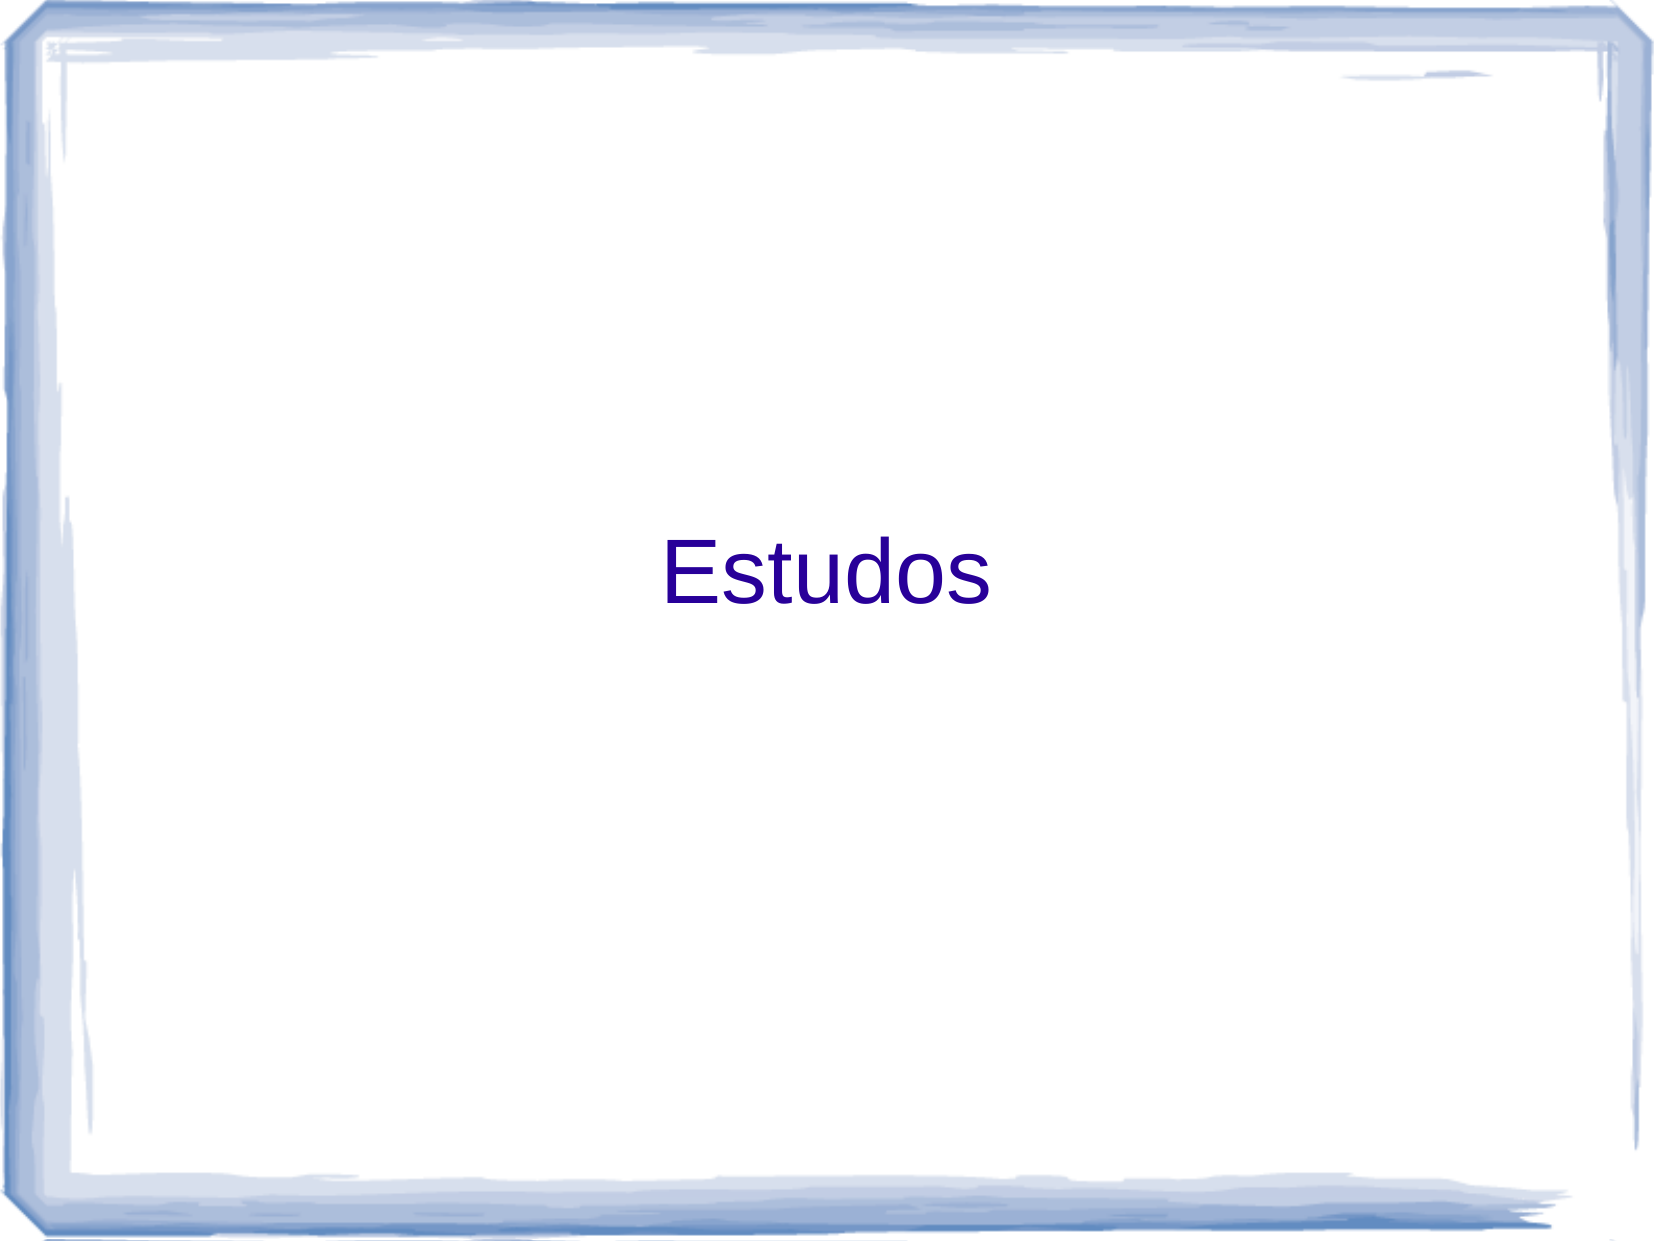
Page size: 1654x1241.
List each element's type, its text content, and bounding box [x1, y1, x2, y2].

title Estudos [82, 468, 1571, 676]
picture [0, 0, 1654, 1241]
